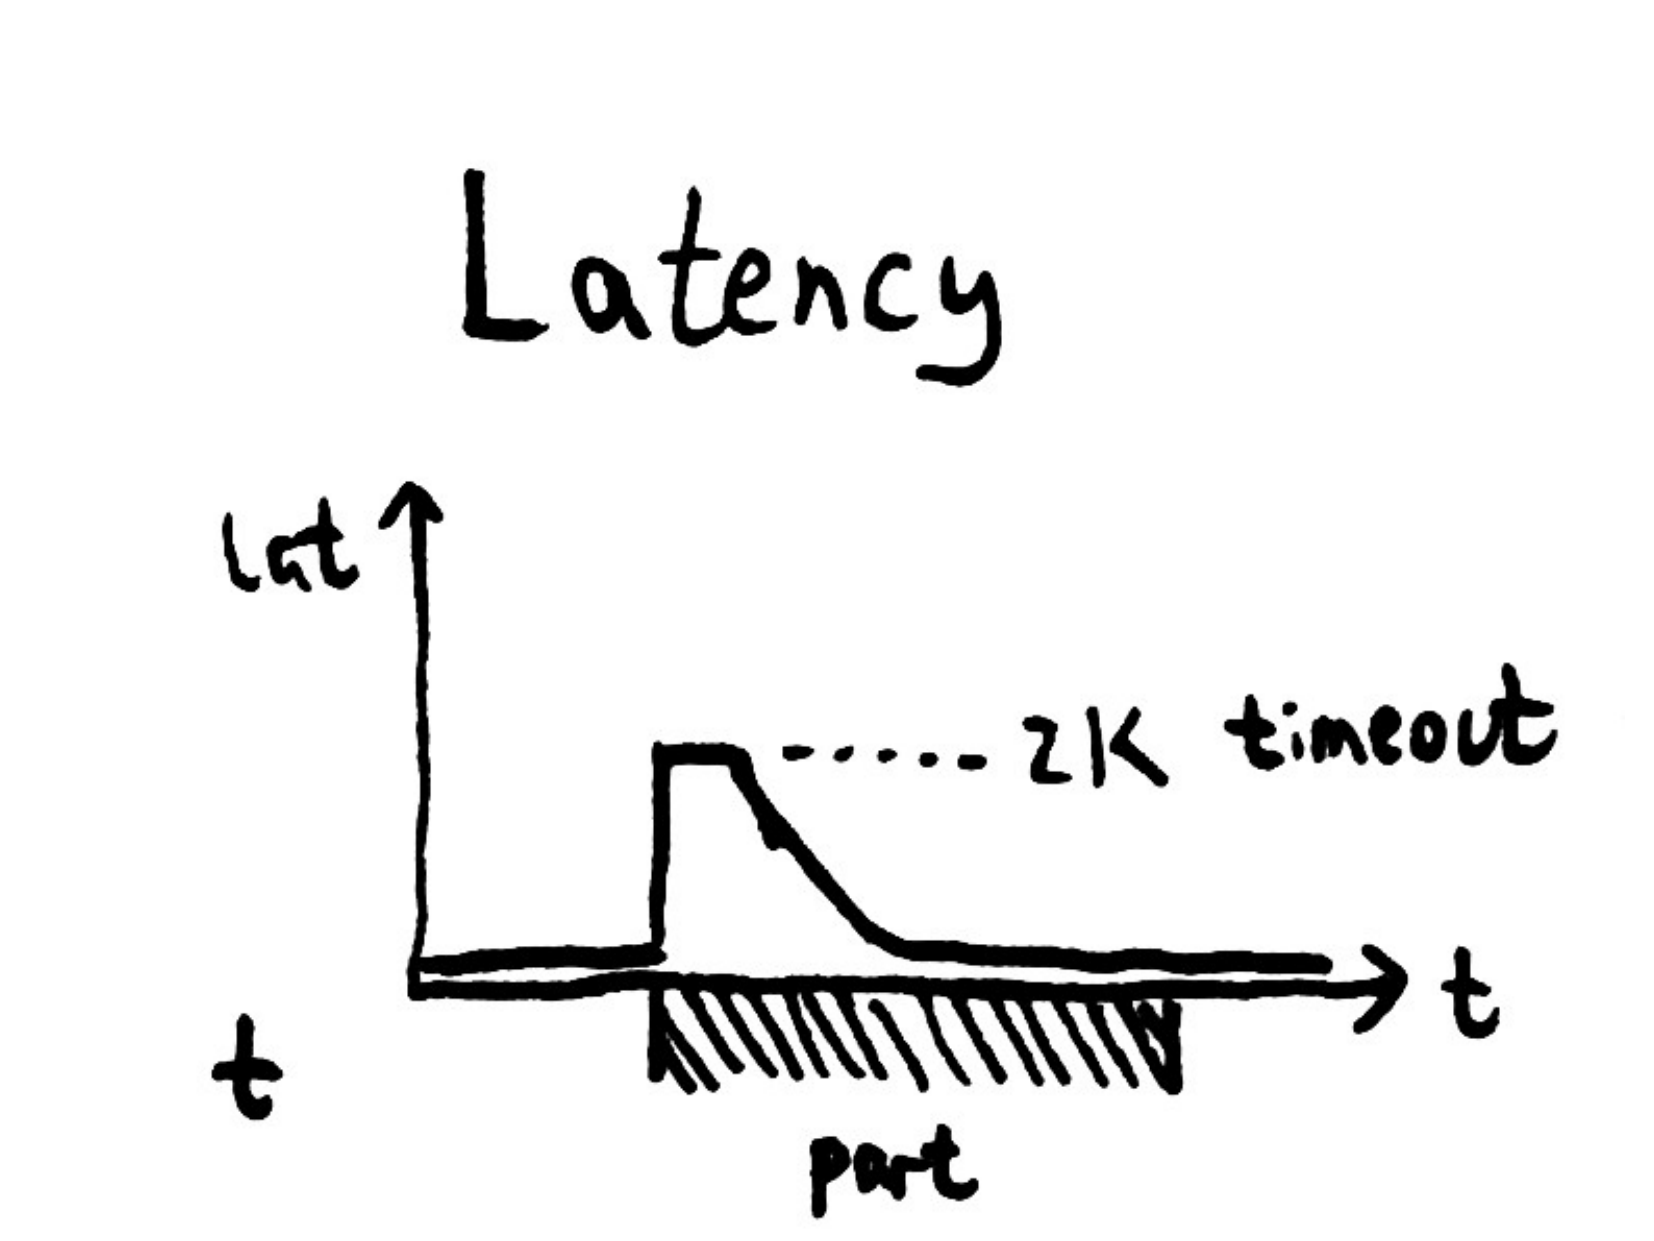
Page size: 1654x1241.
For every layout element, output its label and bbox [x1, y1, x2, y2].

picture [81, 94, 1625, 1241]
